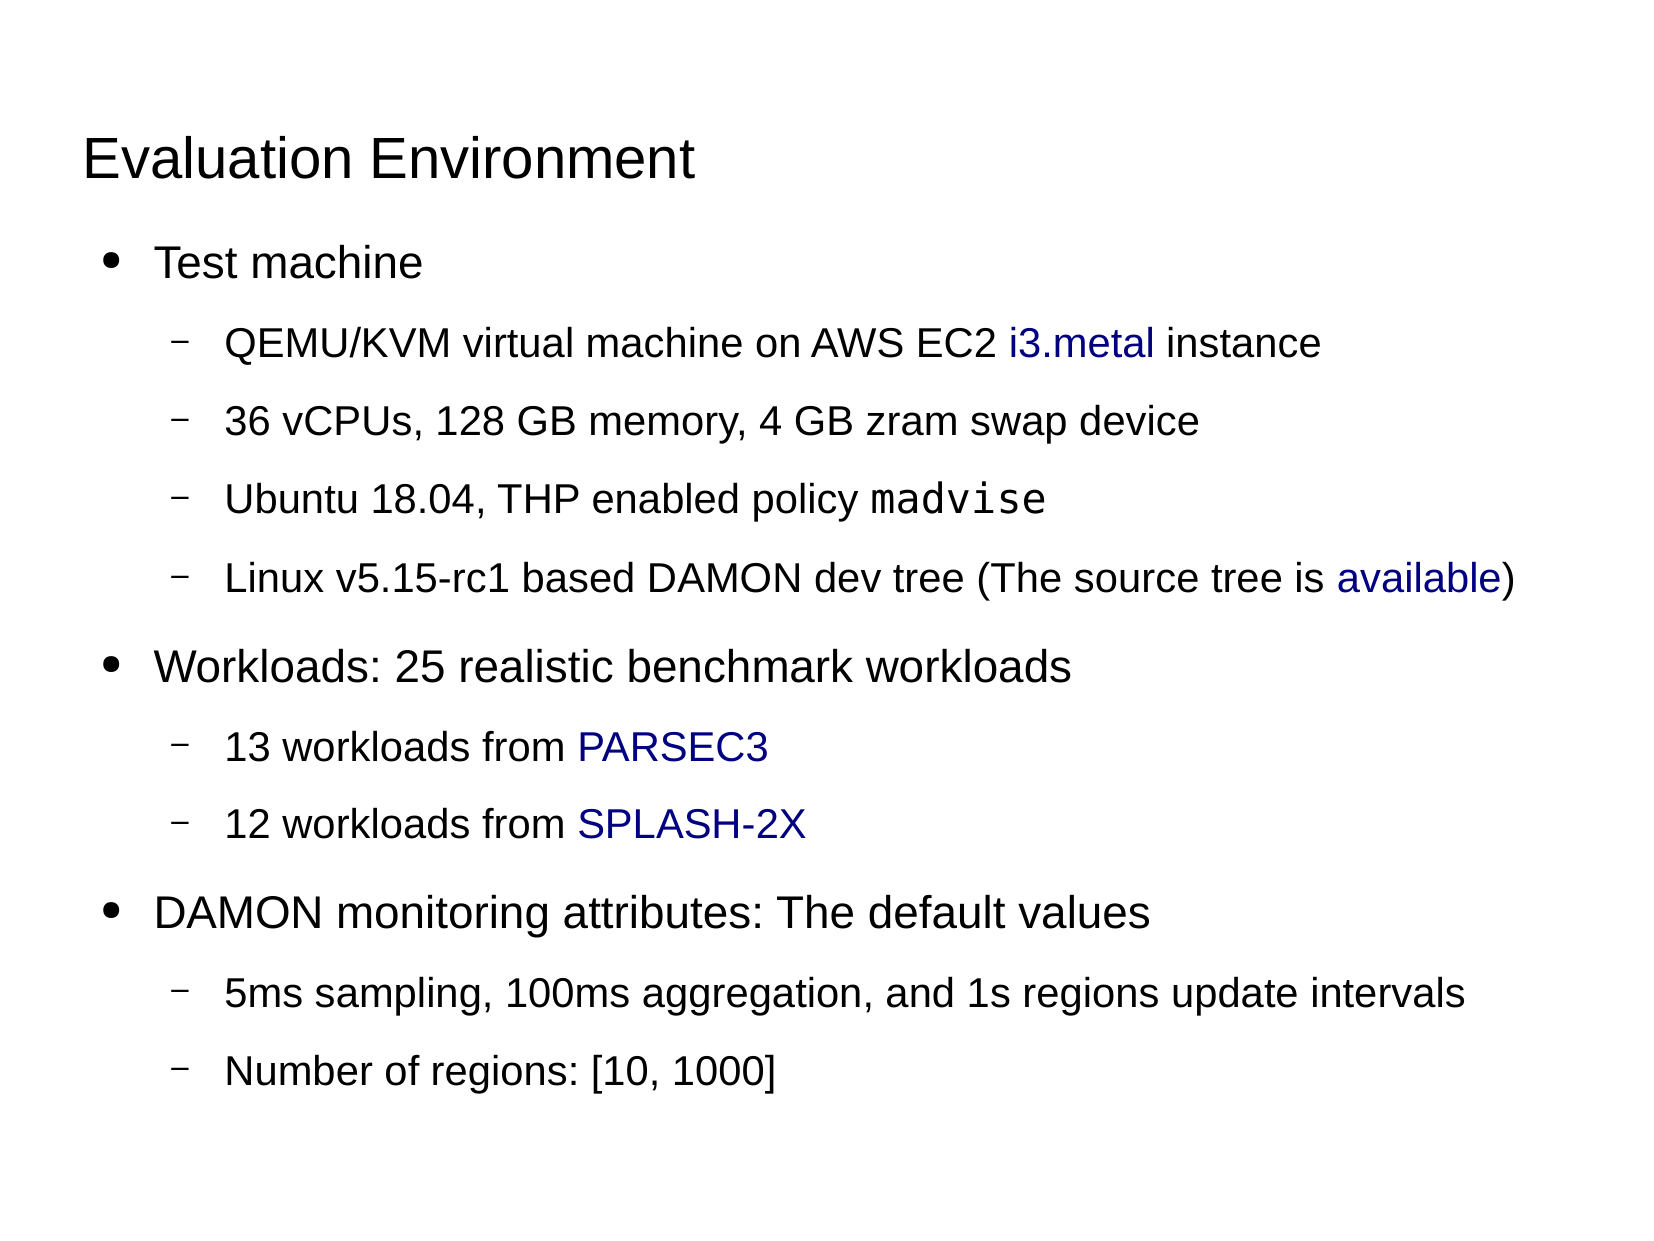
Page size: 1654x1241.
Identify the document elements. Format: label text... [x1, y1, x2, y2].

title Evaluation Environment [82, 108, 1571, 210]
list Test machine QEMU/KVM virtual machine on AWS EC2 i3.metal instance 36 vCPUs, 128 GB memory, 4 GB zram swap device Ubuntu 18.04, THP enabled policy madvise Linux v5.15-rc1 based DAMON dev tree (The source tree is available) Workloads: 25 realistic benchmark workloads 13 workloads from PARSEC3 12 workloads from SPLASH-2X DAMON monitoring attributes: The default values 5ms sampling, 100ms aggregation, and 1s regions update intervals Number of regions: [10, 1000] [82, 236, 1571, 1111]
